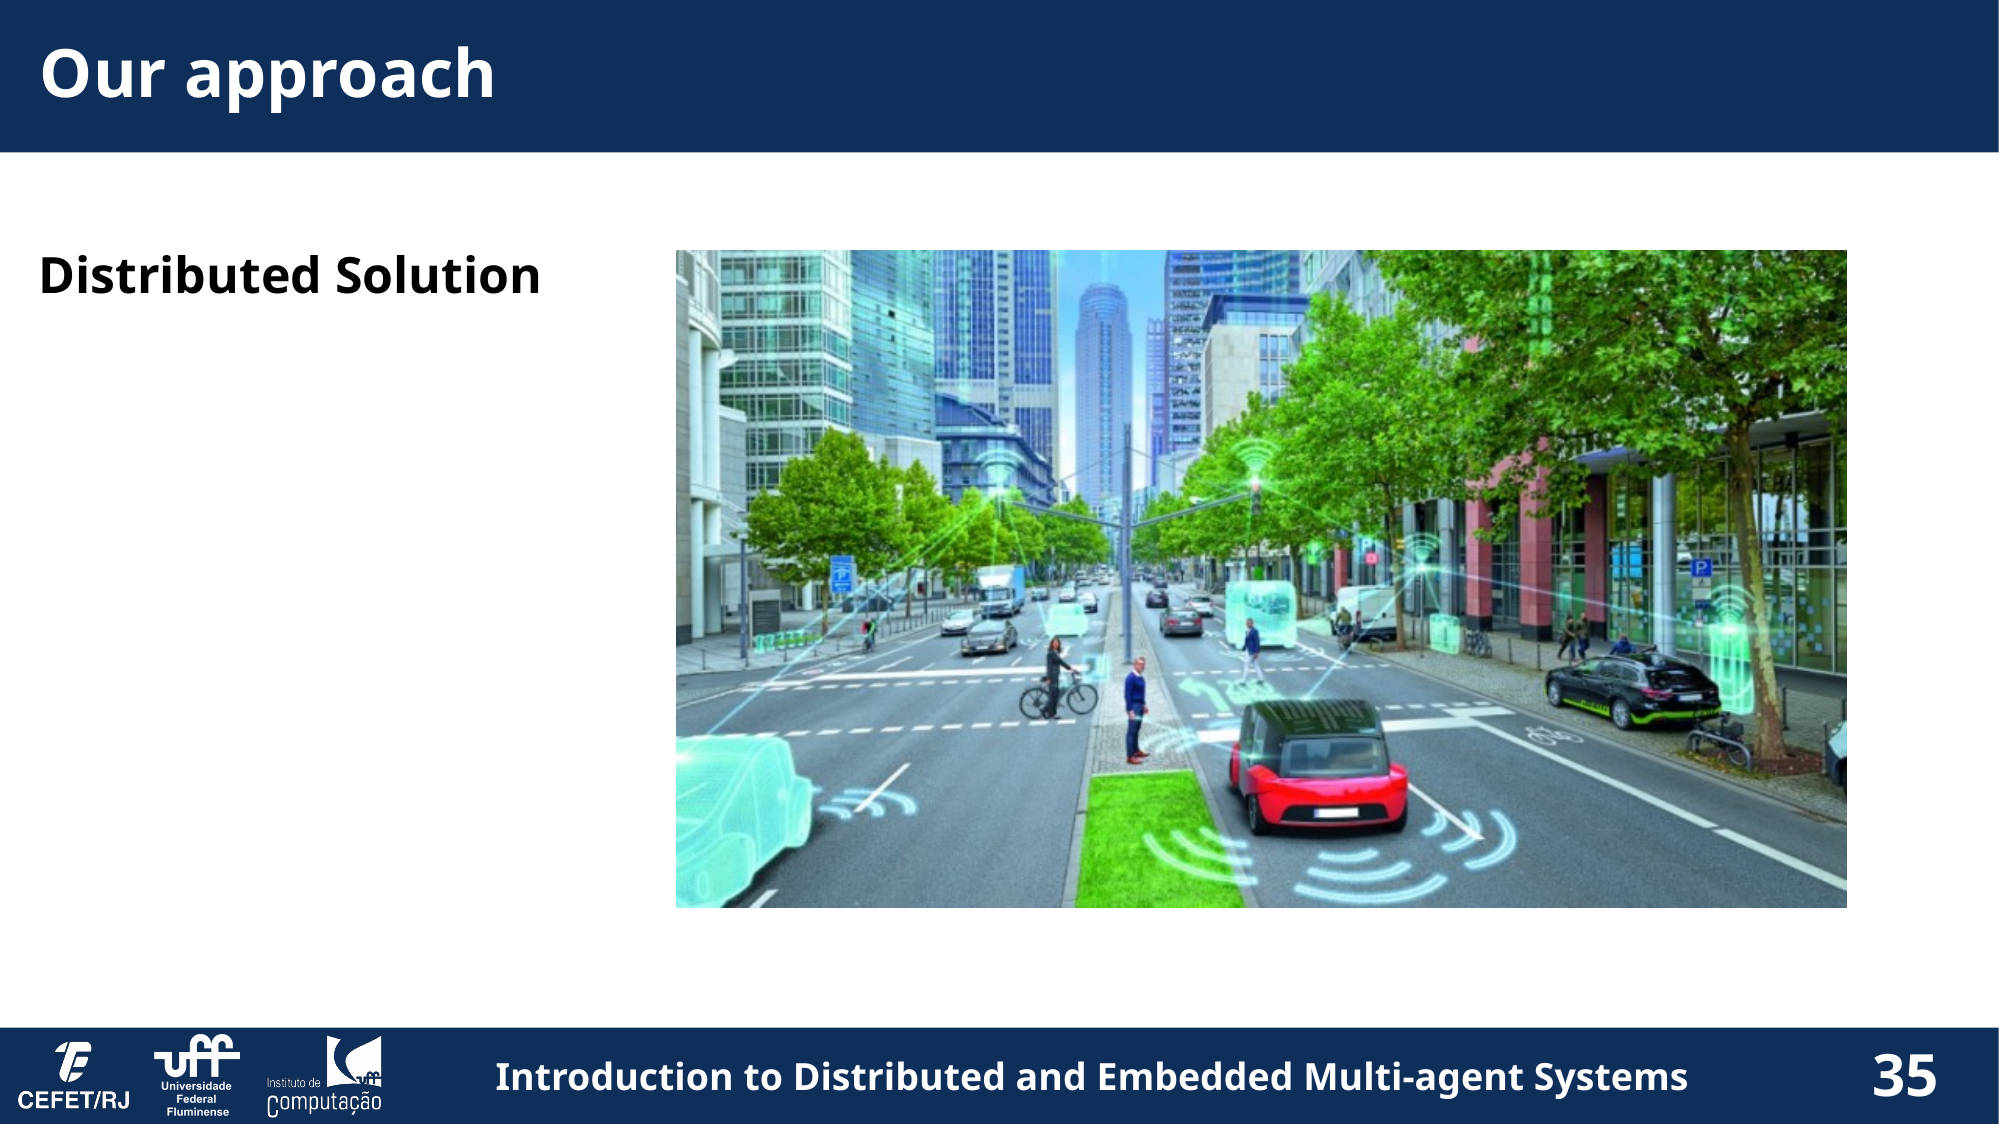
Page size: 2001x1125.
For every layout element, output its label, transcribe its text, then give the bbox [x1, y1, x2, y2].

picture [153, 1033, 241, 1121]
picture [265, 1033, 383, 1118]
text_box Distributed Solution [23, 236, 675, 491]
picture [18, 1021, 129, 1125]
text_box Our approach [25, 23, 1998, 116]
picture [676, 250, 1847, 908]
